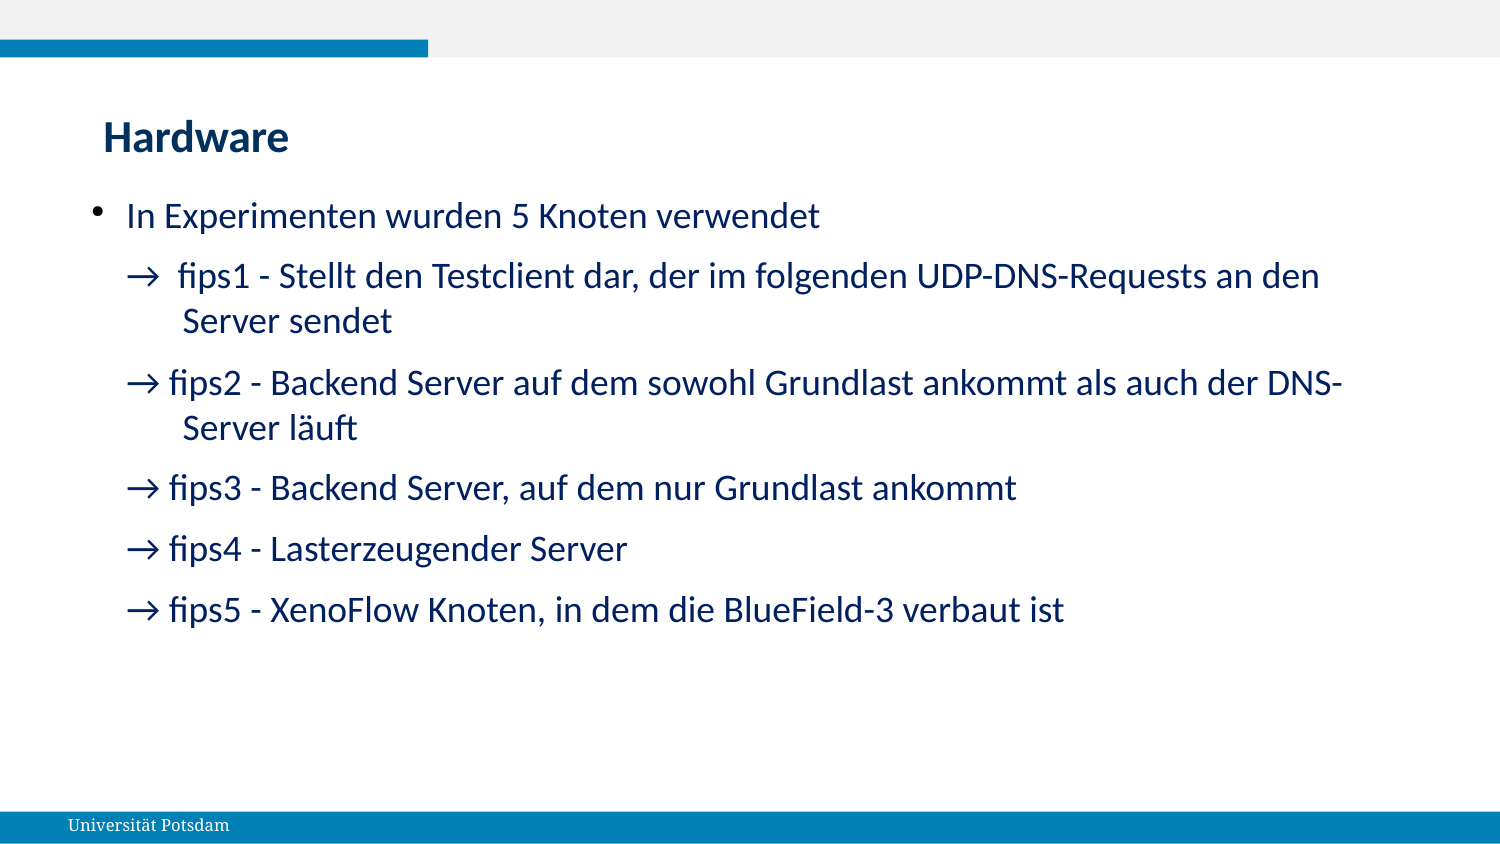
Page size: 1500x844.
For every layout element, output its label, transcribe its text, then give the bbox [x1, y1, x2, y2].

text_box In Experimenten wurden 5 Knoten verwendet → fips1 - Stellt den Testclient dar, der im folgenden UDP-DNS-Requests an den Server sendet → fips2 - Backend Server auf dem sowohl Grundlast ankommt als auch der DNS-Server läuft → fips3 - Backend Server, auf dem nur Grundlast ankommt → fips4 - Lasterzeugender Server → fips5 - XenoFlow Knoten, in dem die BlueField-3 verbaut ist [76, 183, 1418, 798]
title Hardware [88, 119, 1418, 150]
